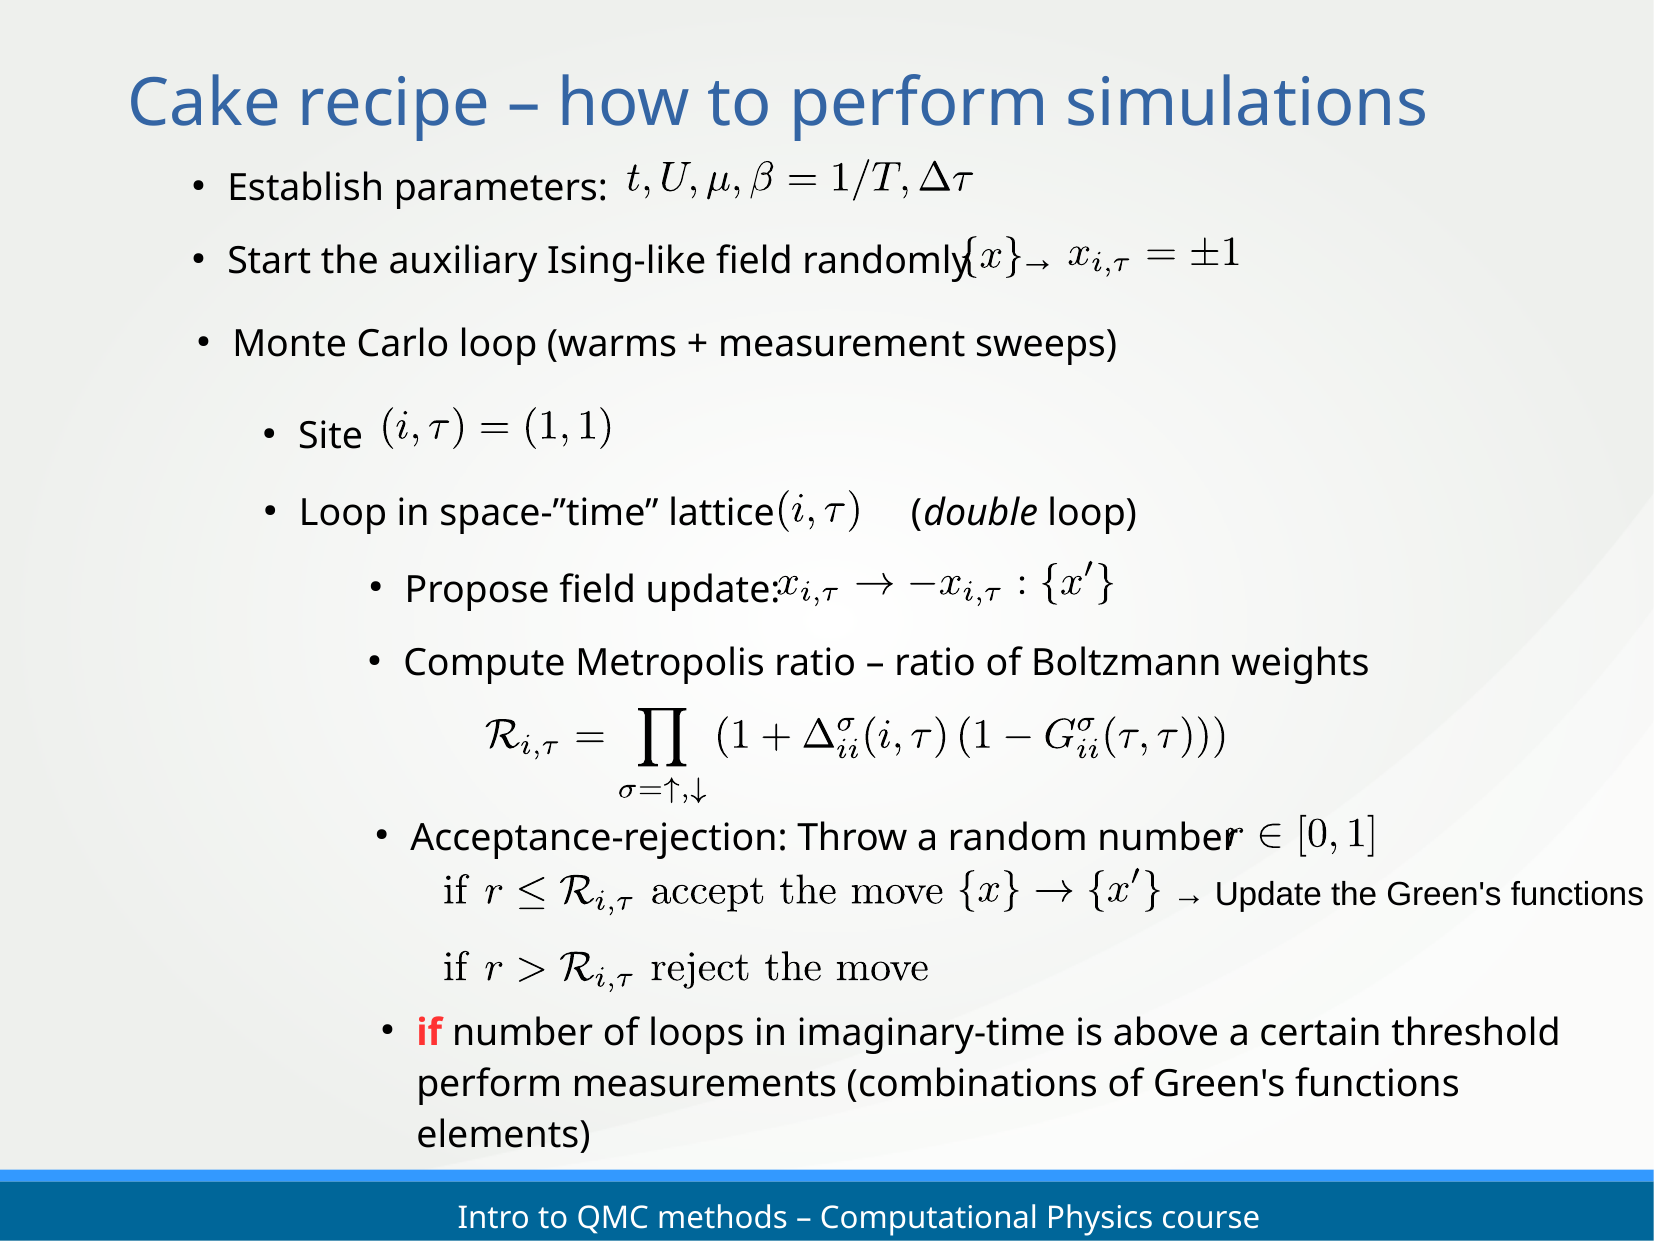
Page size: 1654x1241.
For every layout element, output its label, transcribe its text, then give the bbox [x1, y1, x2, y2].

text_box [484, 703, 1229, 803]
text_box [956, 867, 1157, 912]
text_box [442, 874, 944, 916]
text_box [1224, 814, 1379, 857]
text_box Compute Metropolis ratio – ratio of Boltzmann weights [353, 628, 1358, 686]
picture [0, 0, 1654, 1169]
text_box → [1003, 230, 1082, 288]
text_box → Update the Green's functions [1157, 868, 1654, 921]
text_box [774, 490, 863, 532]
text_box Monte Carlo loop (warms + measurement sweeps) [182, 309, 1100, 367]
text_box [625, 159, 975, 201]
text_box [442, 950, 929, 993]
text_box [1082, 237, 1242, 277]
text_box Start the auxiliary Ising-like field randomly [177, 226, 959, 284]
text_box Site [248, 401, 389, 459]
text_box if number of loops in imaginary-time is above a certain threshold perform measurements (combinations of Green's functions elements) [366, 998, 1619, 1098]
text_box Cake recipe – how to perform simulations [77, 47, 1619, 189]
text_box [776, 560, 1116, 607]
text_box Loop in space-”time” lattice (double loop) [248, 478, 1126, 536]
text_box [379, 407, 615, 449]
text_box Establish parameters: [177, 153, 609, 211]
text_box [958, 236, 1003, 278]
text_box Propose field update: [354, 555, 786, 613]
text_box Acceptance-rejection: Throw a random number [360, 803, 1231, 861]
